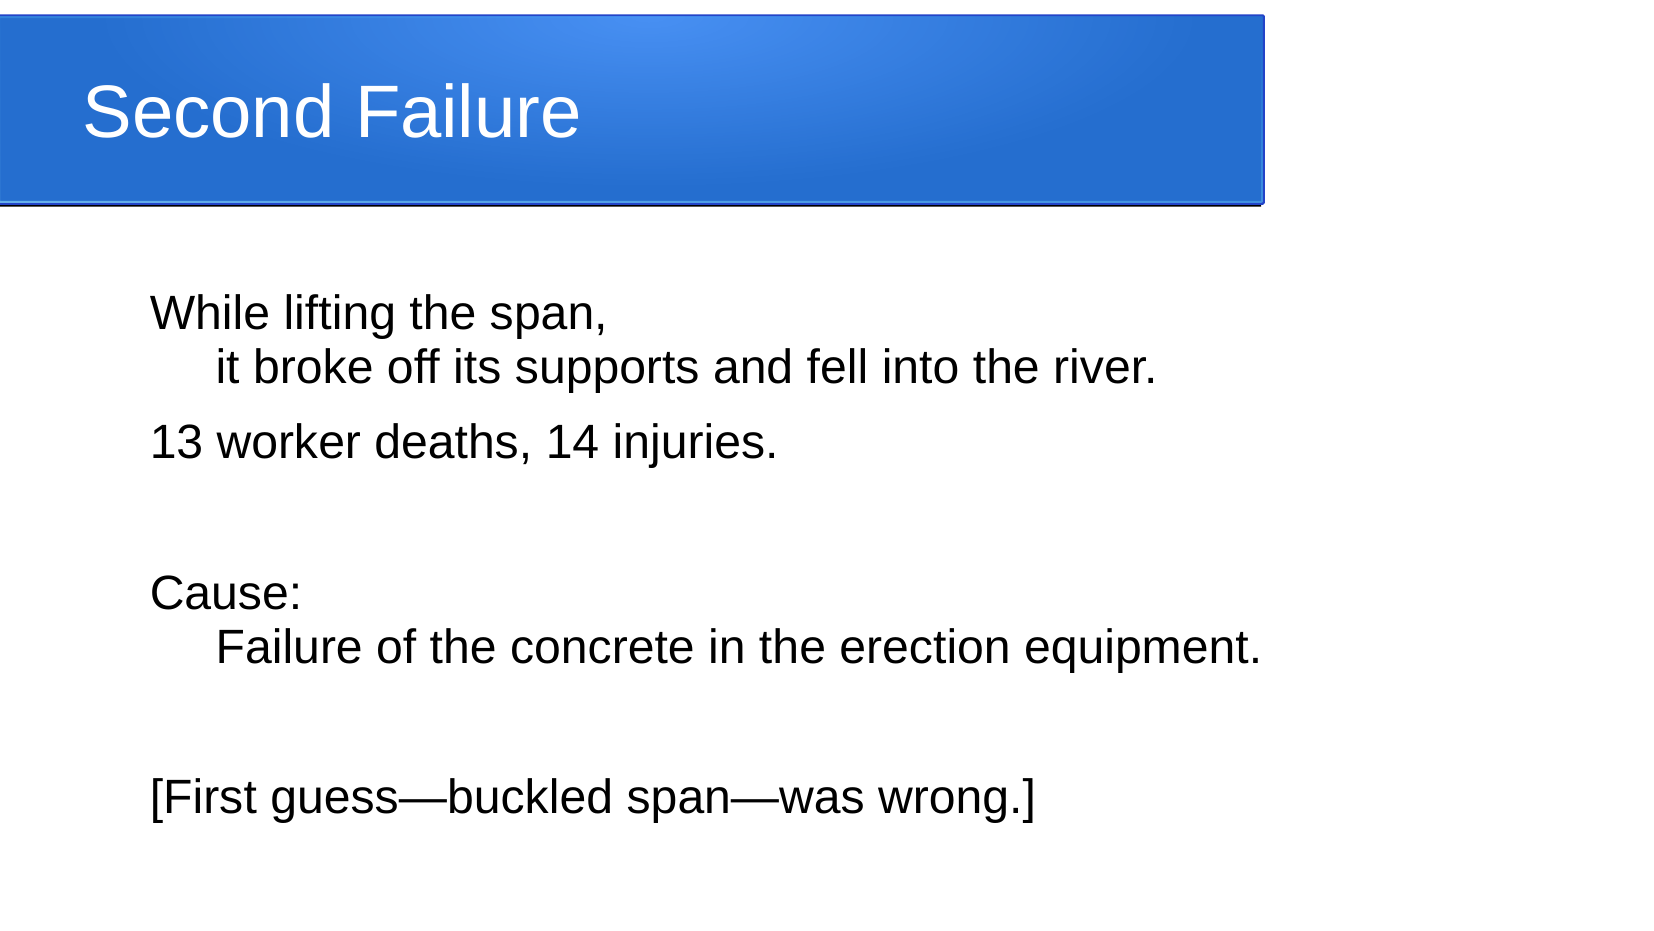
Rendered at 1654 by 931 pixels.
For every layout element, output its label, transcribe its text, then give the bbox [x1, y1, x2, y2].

title Second Failure [82, 35, 1235, 189]
list While lifting the span, it broke off its supports and fell into the river. 13 worker deaths, 14 injuries. Cause: Failure of the concrete in the erection equipment. [First guess—buckled span—was wrong.] [86, 285, 1576, 826]
